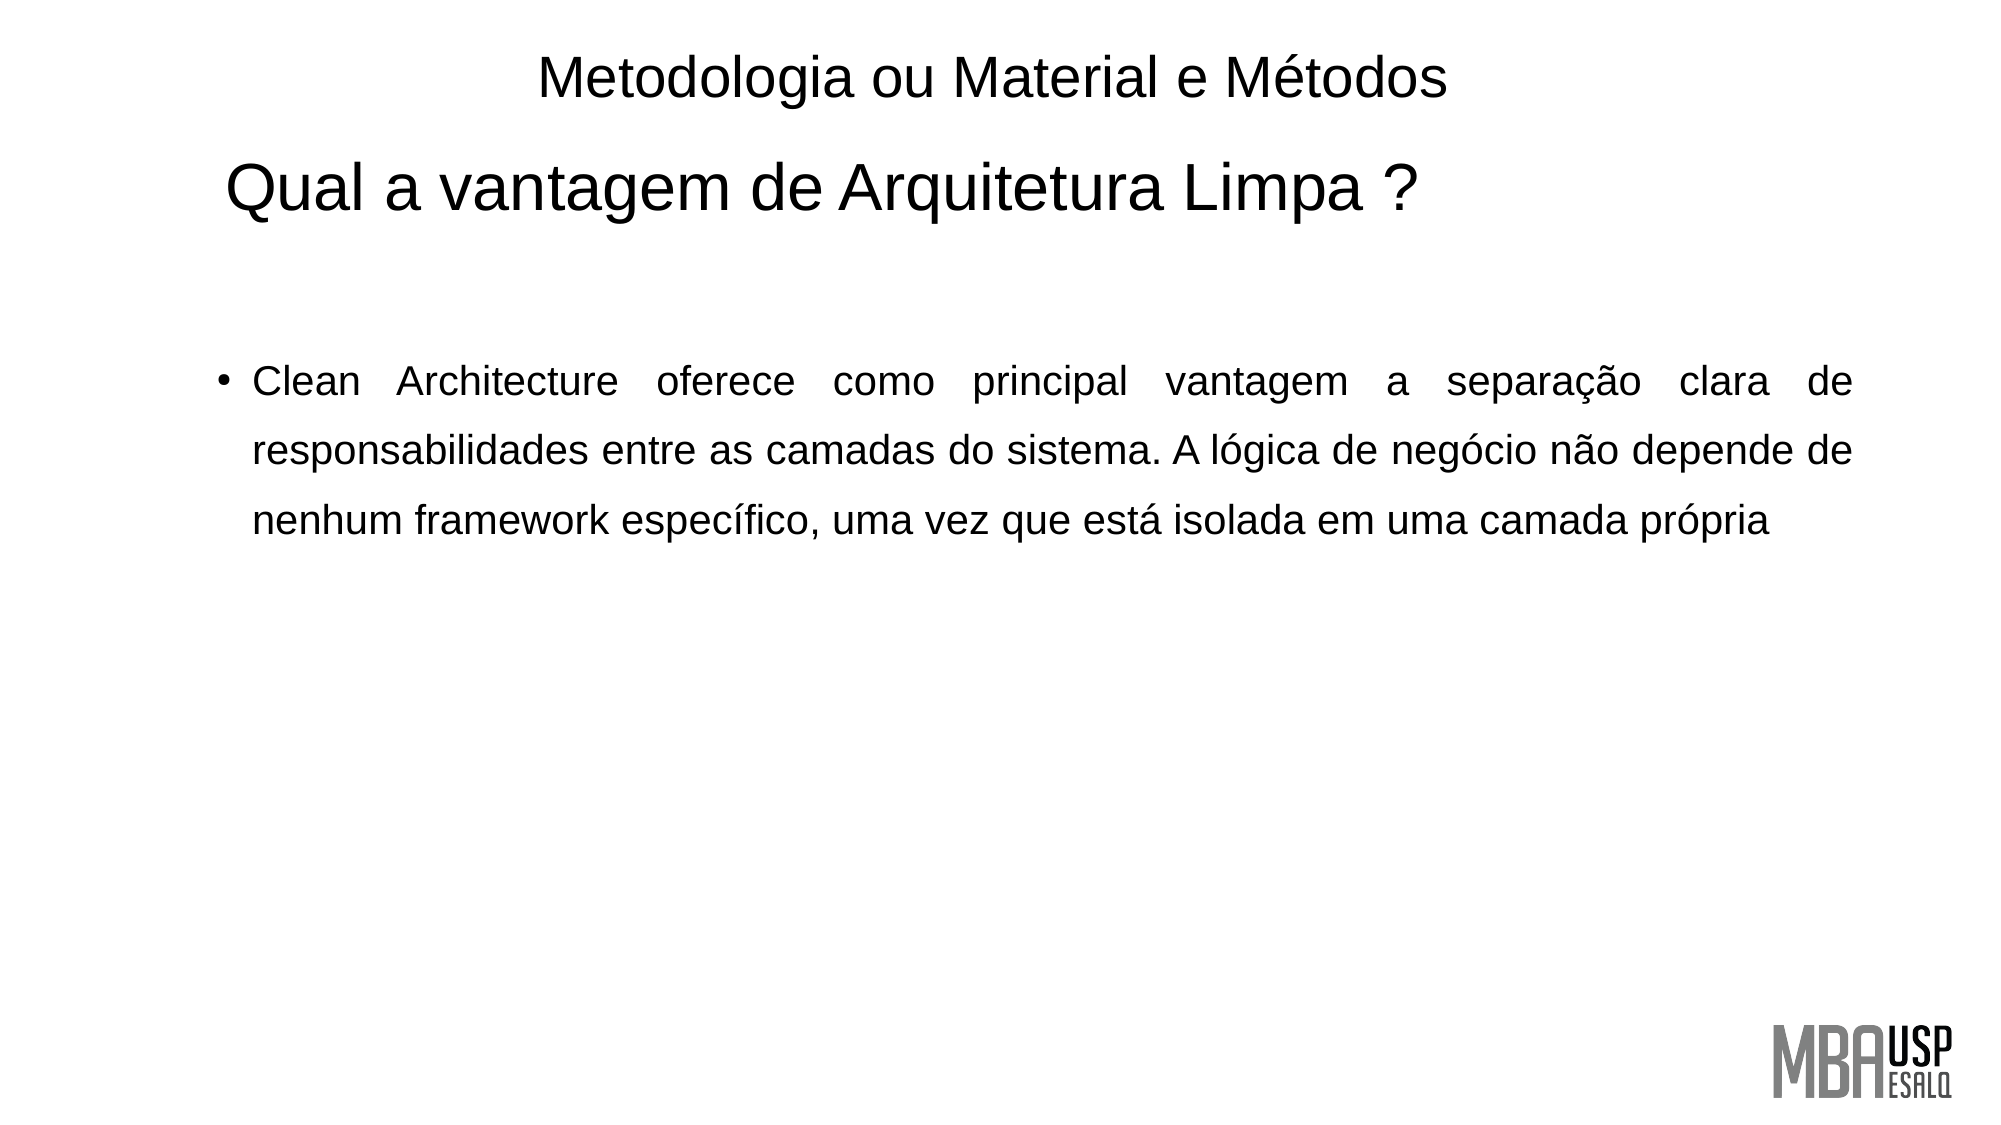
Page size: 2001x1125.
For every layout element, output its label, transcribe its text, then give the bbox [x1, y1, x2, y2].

text_box Metodologia ou Material e Métodos [37, 37, 1951, 118]
text_box Qual a vantagem de Arquitetura Limpa ? Clean Architecture oferece como principal vantagem a separação clara de responsabilidades entre as camadas do sistema. A lógica de negócio não depende de nenhum framework específico, uma vez que está isolada em uma camada própria [75, 149, 1943, 975]
picture [1765, 1021, 1960, 1102]
